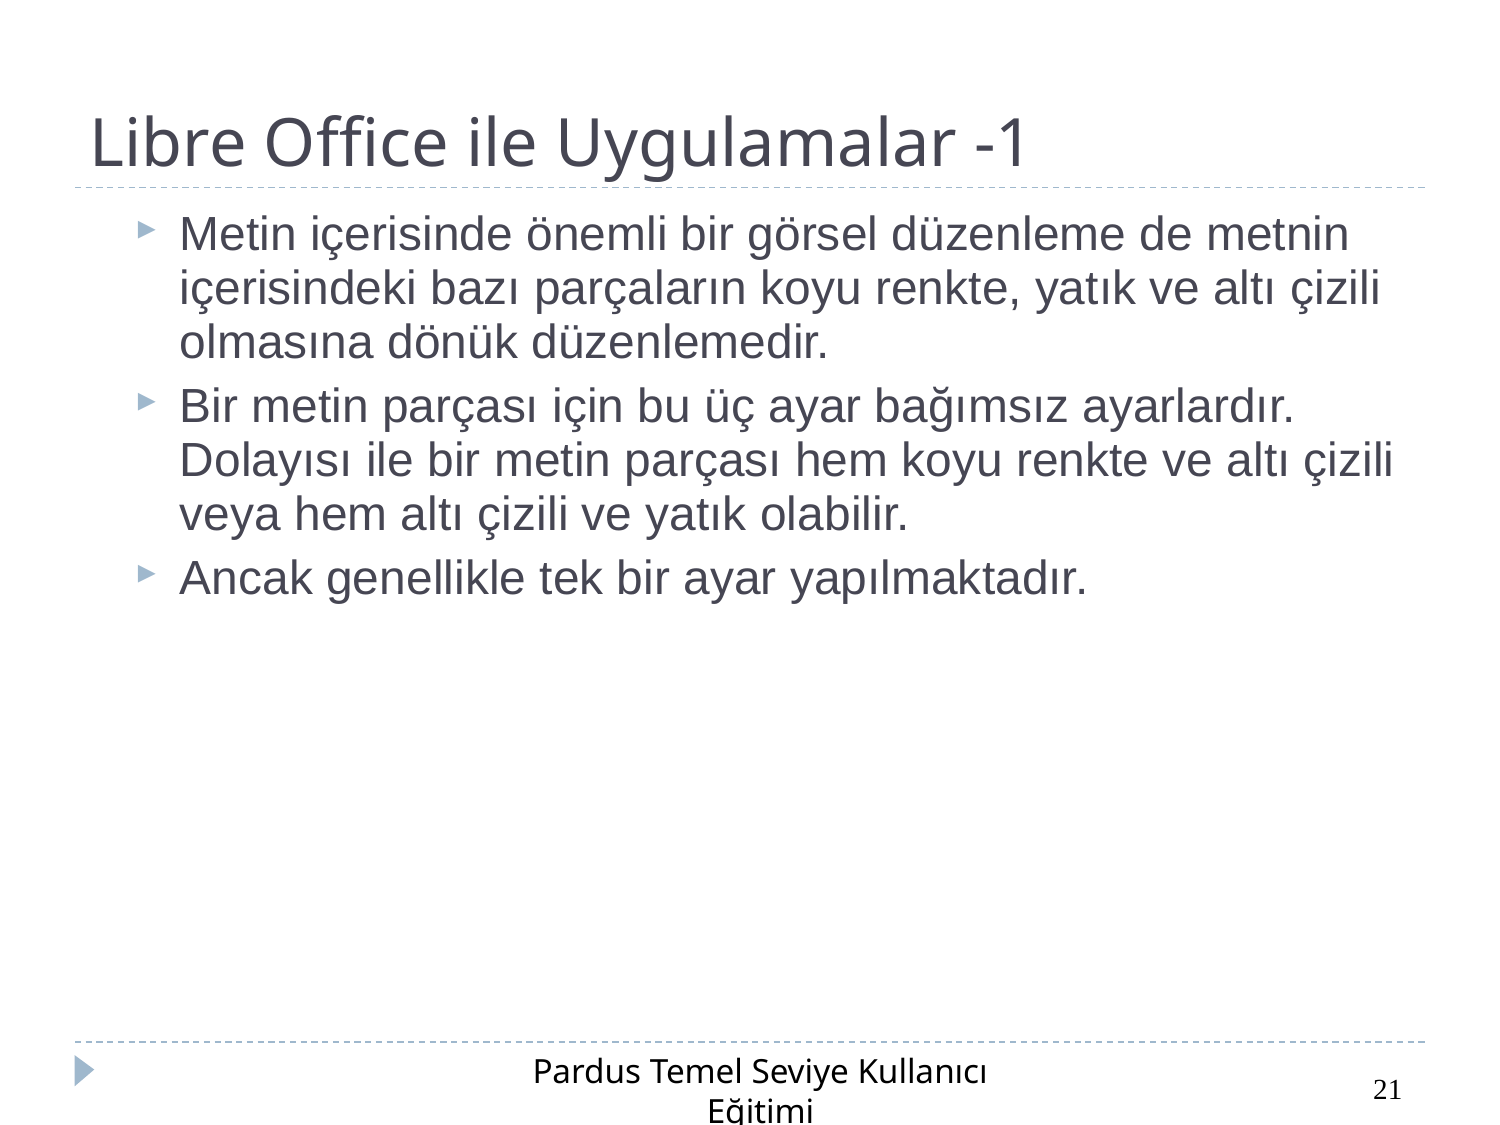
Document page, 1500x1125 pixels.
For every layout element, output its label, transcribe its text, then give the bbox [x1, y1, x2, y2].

title Libre Office ile Uygulamalar -1 [75, 24, 1425, 188]
list Metin içerisinde önemli bir görsel düzenleme de metnin içerisindeki bazı parçaların koyu renkte, yatık ve altı çizili olmasına dönük düzenlemedir. Bir metin parçası için bu üç ayar bağımsız ayarlardır. Dolayısı ile bir metin parçası hem koyu renkte ve altı çizili veya hem altı çizili ve yatık olabilir. Ancak genellikle tek bir ayar yapılmaktadır. [75, 200, 1425, 1010]
